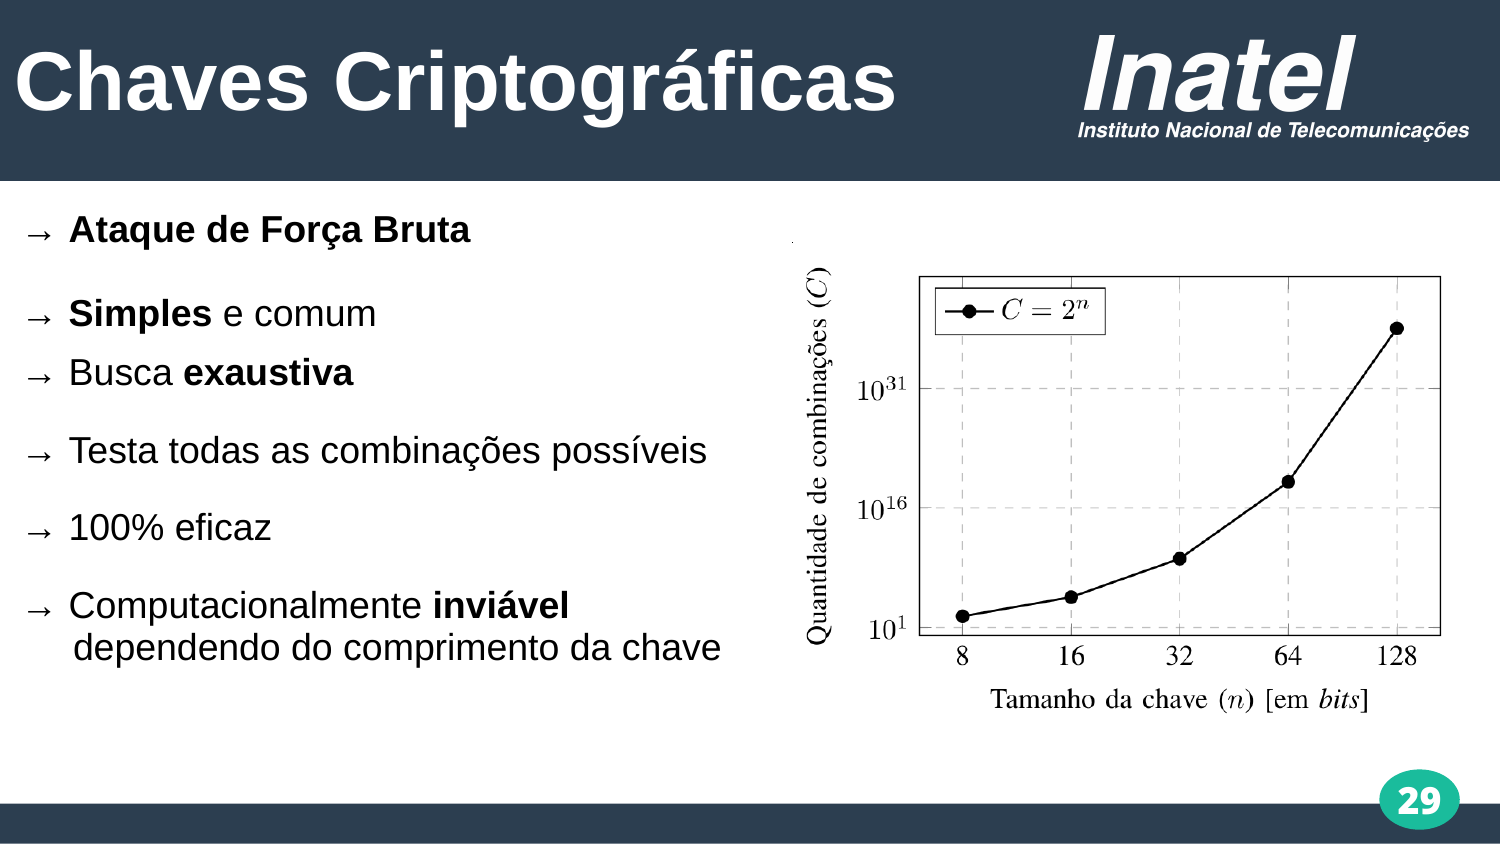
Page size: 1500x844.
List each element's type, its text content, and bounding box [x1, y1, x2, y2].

picture [792, 242, 1449, 721]
text_box → Ataque de Força Bruta → Simples e comum → Busca exaustiva → Testa todas as combinações possíveis → 100% eficaz → Computacionalmente inviável dependendo do comprimento da chave [5, 200, 1447, 676]
picture [1078, 35, 1469, 142]
text_box Chaves Criptográficas [0, 27, 1063, 136]
